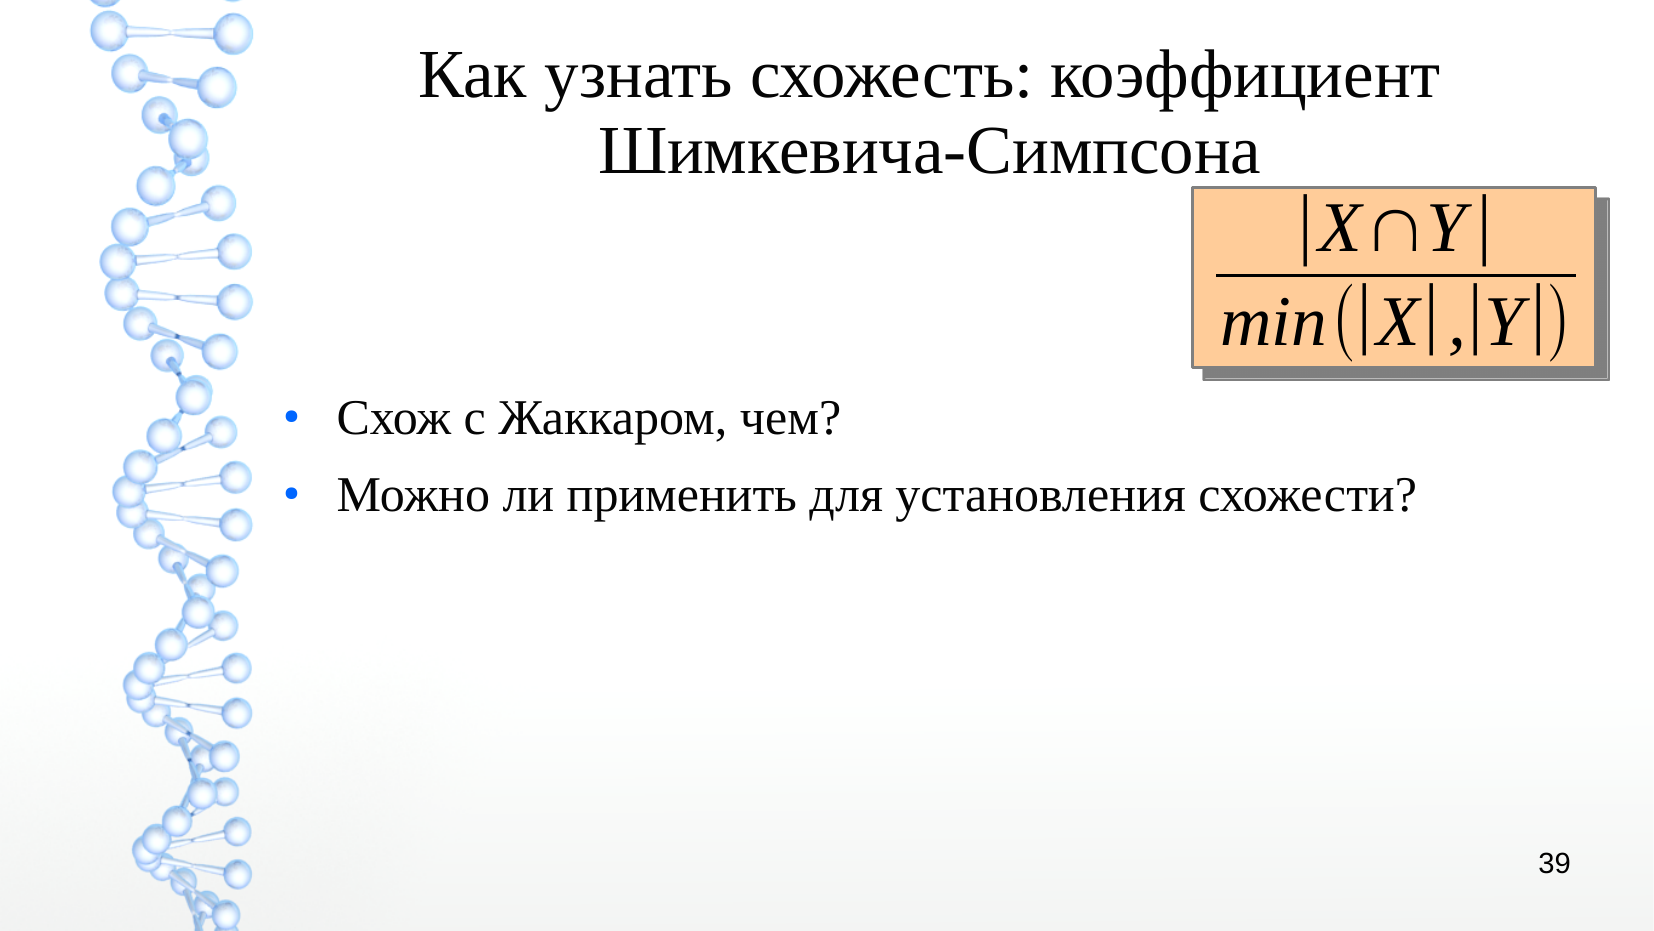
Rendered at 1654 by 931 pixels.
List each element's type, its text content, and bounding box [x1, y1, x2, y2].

title Как узнать схожесть: коэффициент Шимкевича-Симпсона [265, 35, 1595, 189]
list Схож с Жаккаром, чем? Можно ли применить для установления схожести? [265, 389, 1595, 815]
chart [1193, 188, 1595, 367]
picture [0, 0, 1654, 931]
